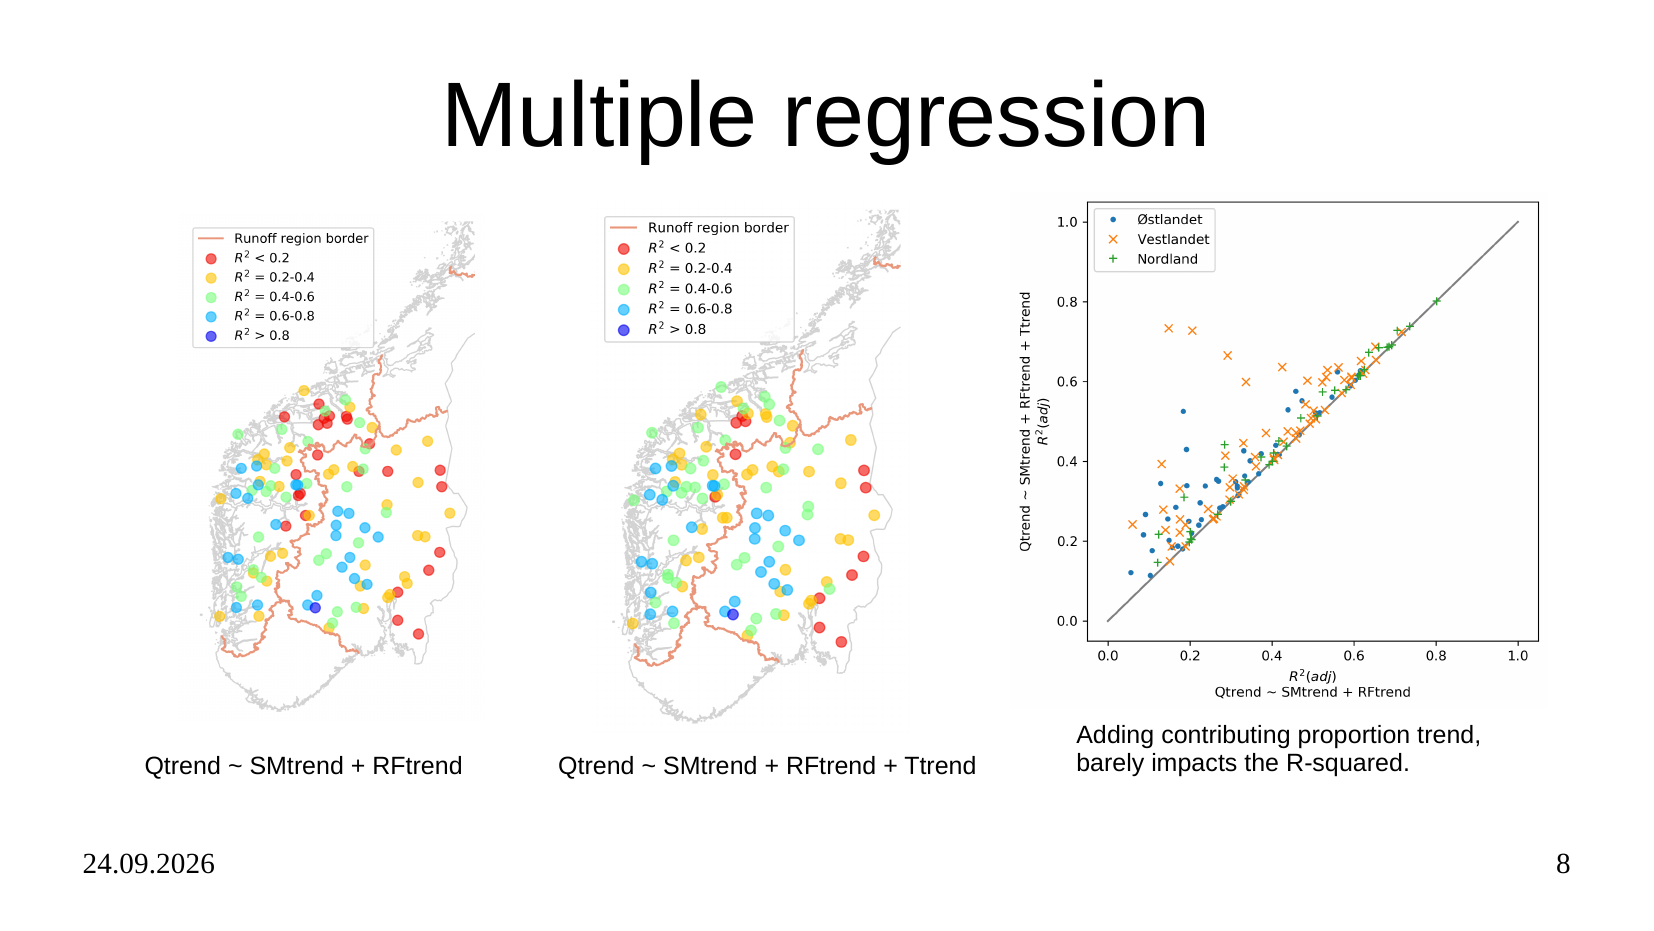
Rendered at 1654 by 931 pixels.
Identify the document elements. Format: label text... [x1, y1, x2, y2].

text_box Qtrend ~ SMtrend + RFtrend [129, 744, 479, 792]
text_box Qtrend ~ SMtrend + RFtrend + Ttrend [543, 744, 993, 787]
title Multiple regression [82, 37, 1571, 193]
picture [1010, 192, 1548, 709]
text_box Adding contributing proportion trend, barely impacts the R-squared. [1061, 713, 1501, 875]
picture [177, 212, 484, 721]
picture [588, 200, 910, 733]
